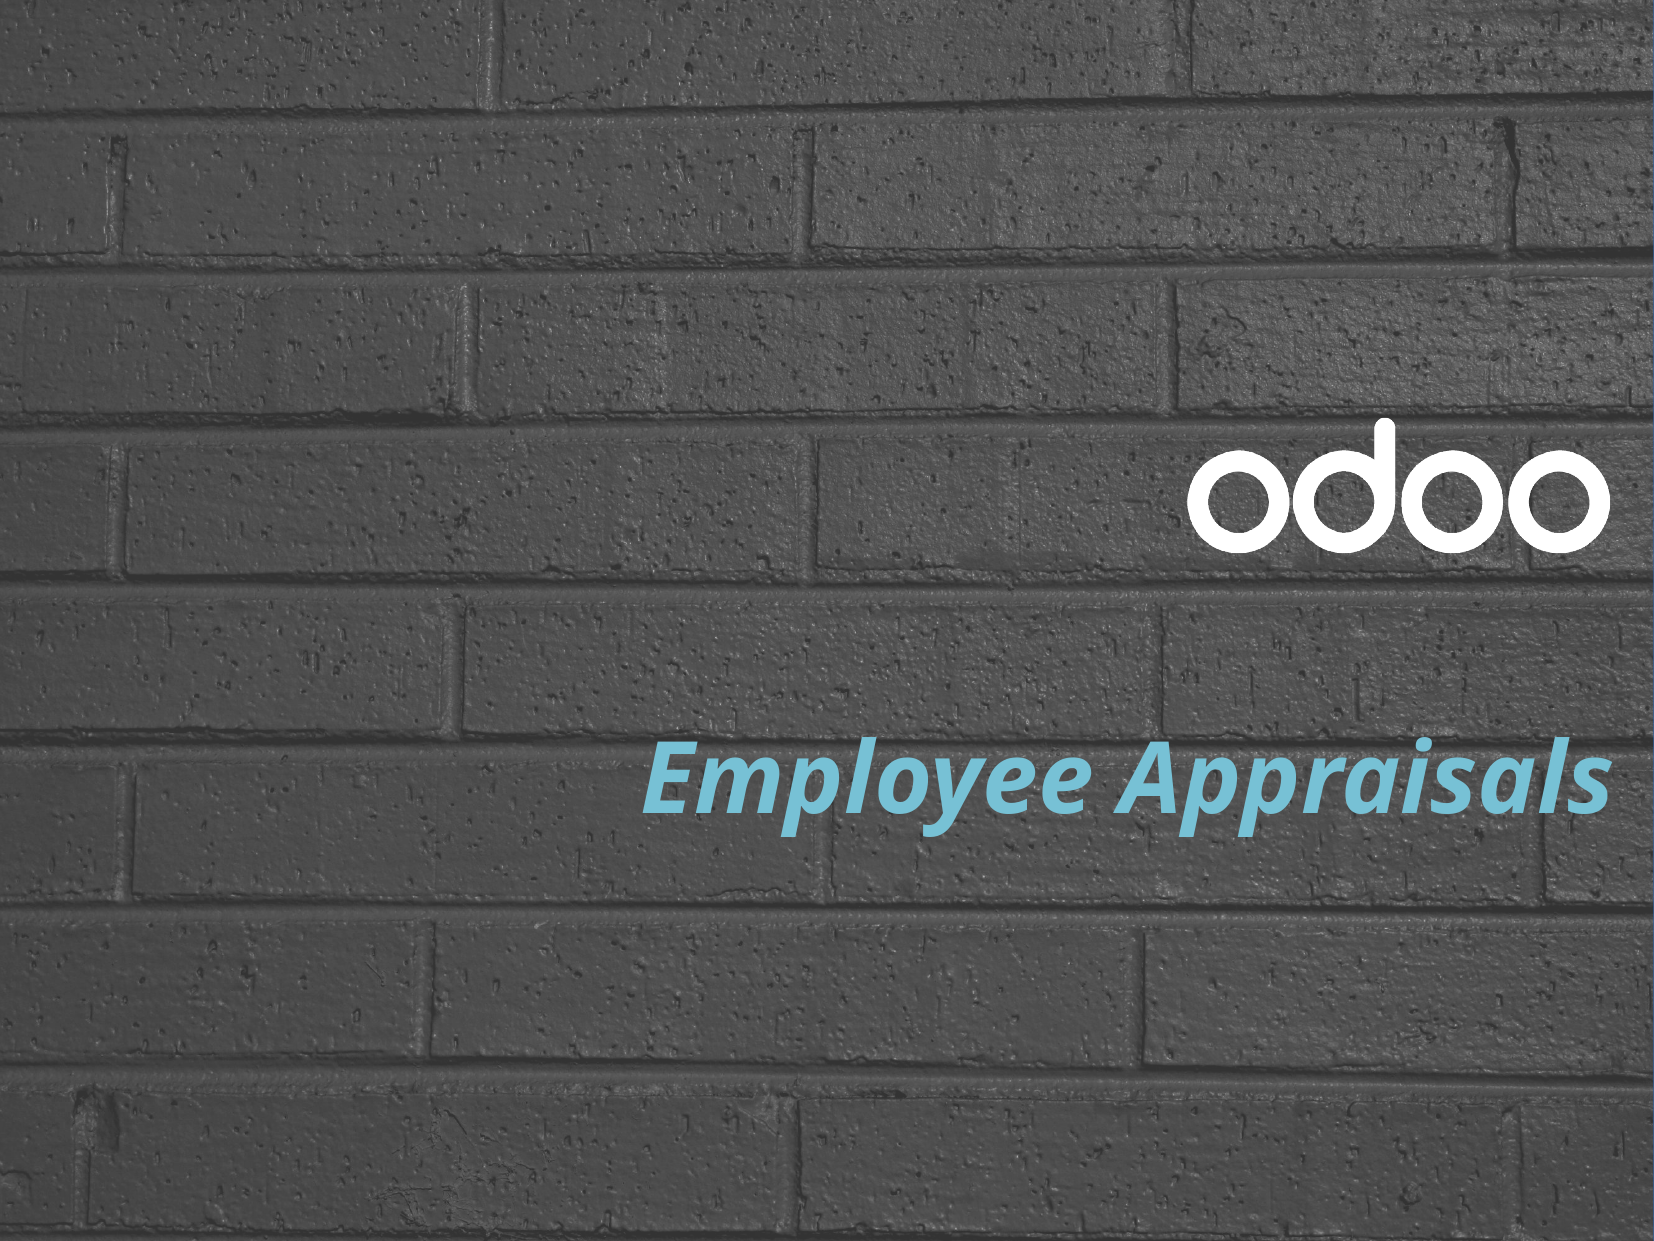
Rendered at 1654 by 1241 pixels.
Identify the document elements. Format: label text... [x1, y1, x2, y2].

picture [0, 0, 1654, 1241]
text_box Employee Appraisals [35, 562, 1630, 845]
